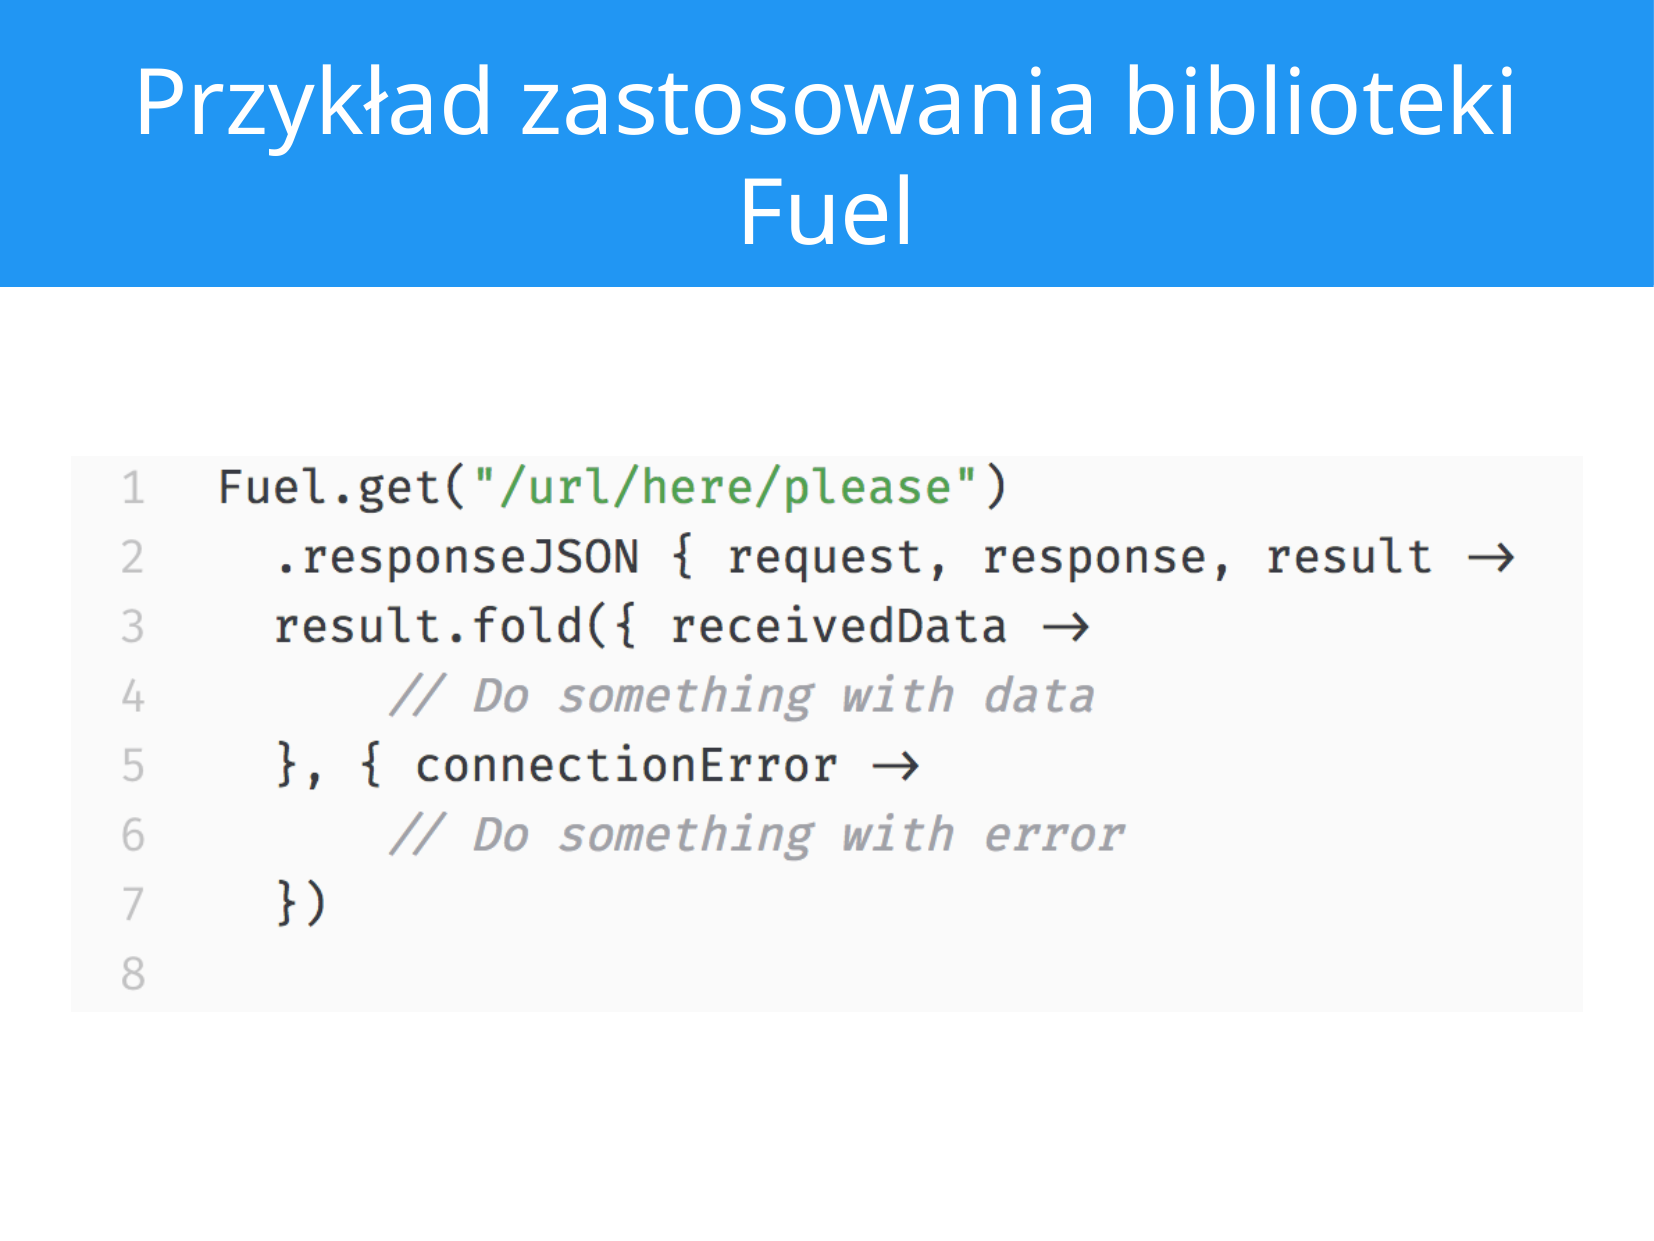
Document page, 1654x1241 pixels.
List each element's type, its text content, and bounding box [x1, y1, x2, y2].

picture [71, 456, 1583, 1012]
title Przykład zastosowania biblioteki Fuel [82, 97, 1571, 209]
